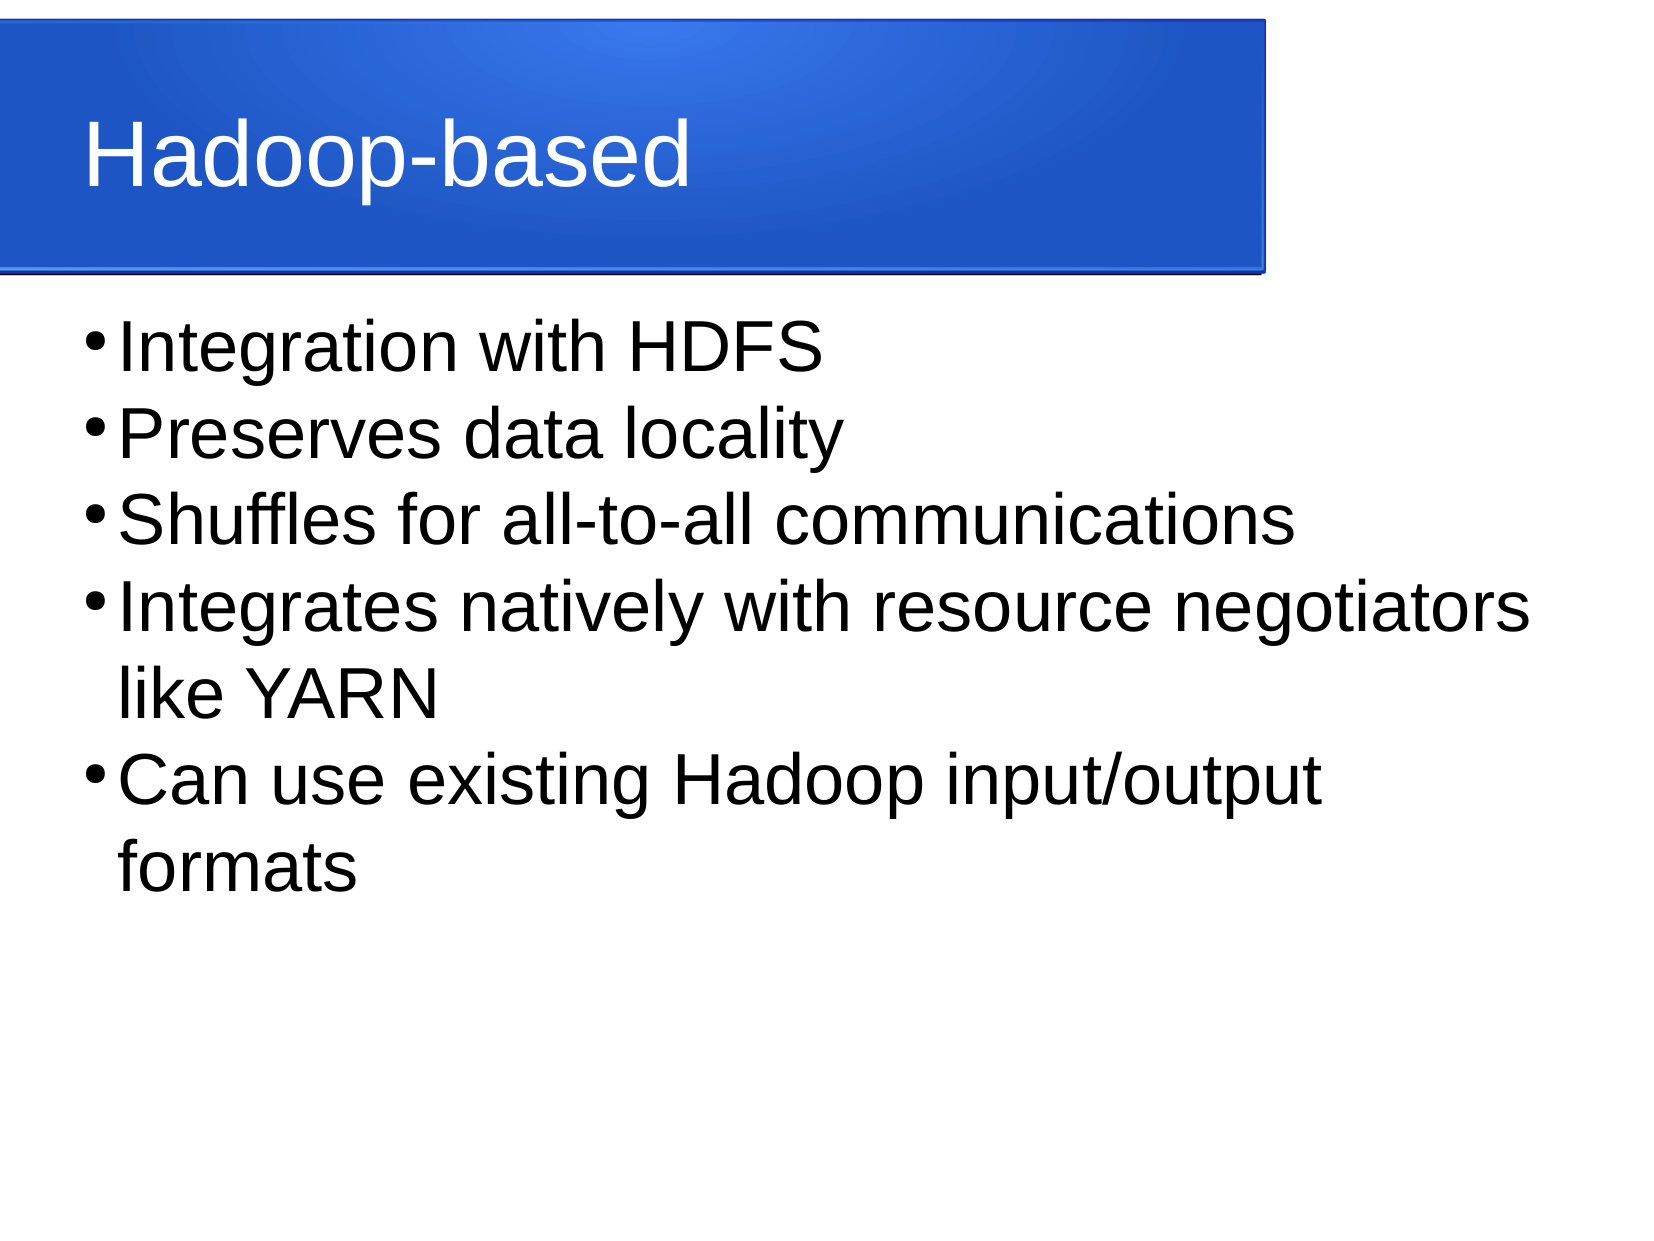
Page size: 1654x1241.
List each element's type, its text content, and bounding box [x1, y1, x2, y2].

picture [0, 17, 1269, 282]
text_box Hadoop-based [82, 47, 1234, 252]
text_box Integration with HDFS Preserves data locality Shuffles for all-to-all communications Integrates natively with resource negotiators like YARN Can use existing Hadoop input/output formats [82, 299, 1571, 1019]
